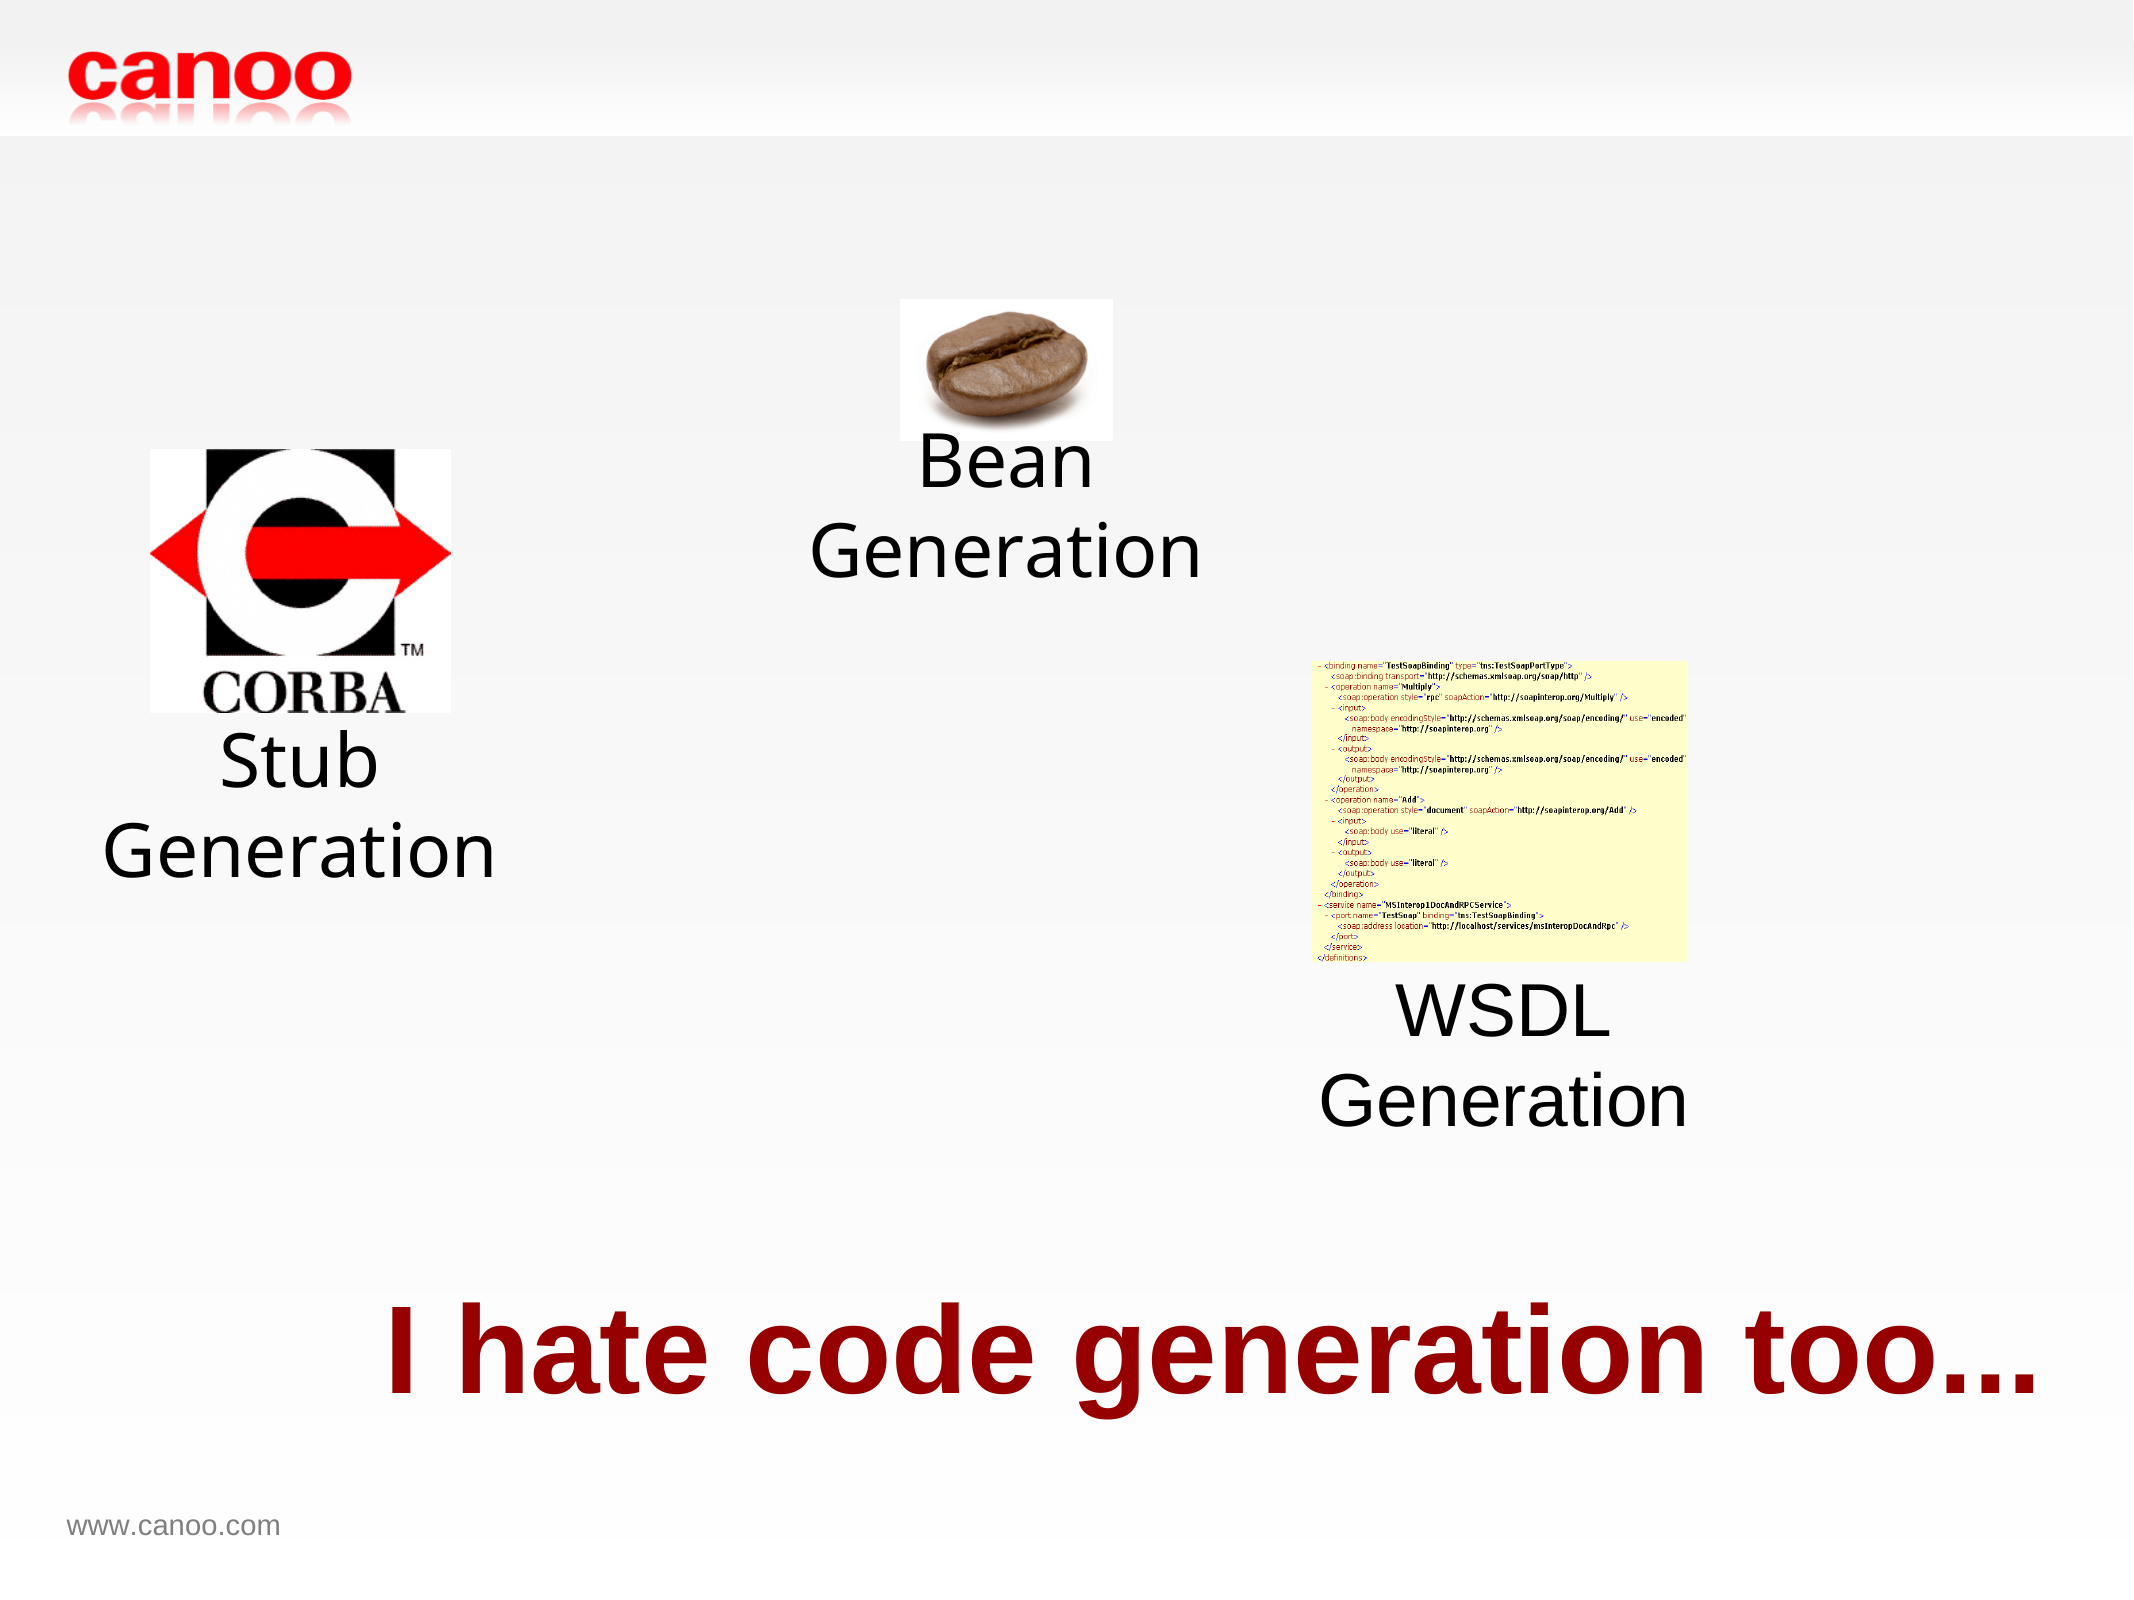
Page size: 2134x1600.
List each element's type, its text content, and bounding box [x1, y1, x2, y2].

title I hate code generation too... [75, 1260, 2088, 1427]
picture [1312, 661, 1688, 962]
picture [65, 48, 353, 154]
picture [900, 299, 1113, 441]
list WSDL Generation [1200, 961, 1726, 1262]
picture [150, 449, 451, 713]
